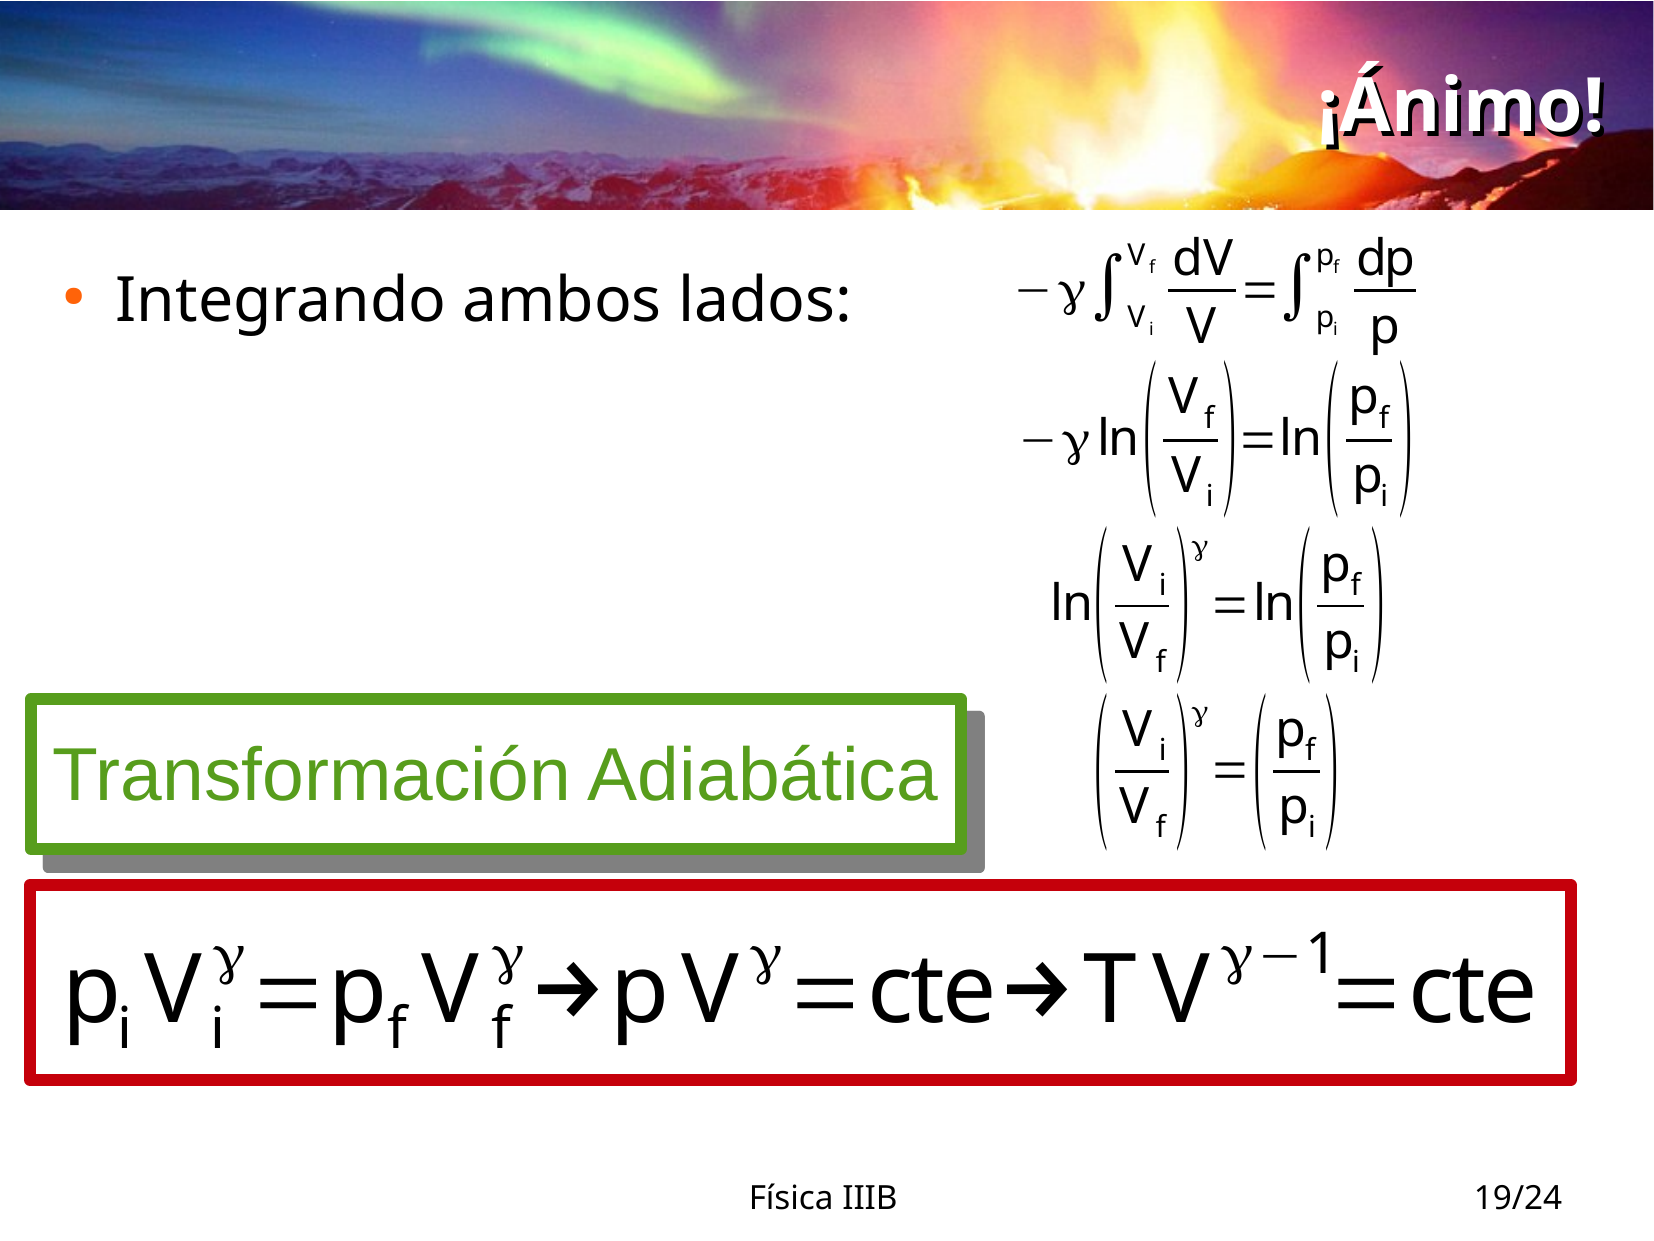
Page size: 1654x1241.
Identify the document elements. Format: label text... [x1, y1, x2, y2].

chart [1007, 226, 1425, 854]
text_box Transformación Adiabática [30, 699, 961, 850]
title ¡Ánimo! [45, 15, 1606, 191]
chart [56, 918, 1542, 1064]
list Integrando ambos lados: [45, 891, 1565, 1074]
list Integrando ambos lados: [45, 255, 1606, 1156]
picture [0, 1, 1654, 210]
